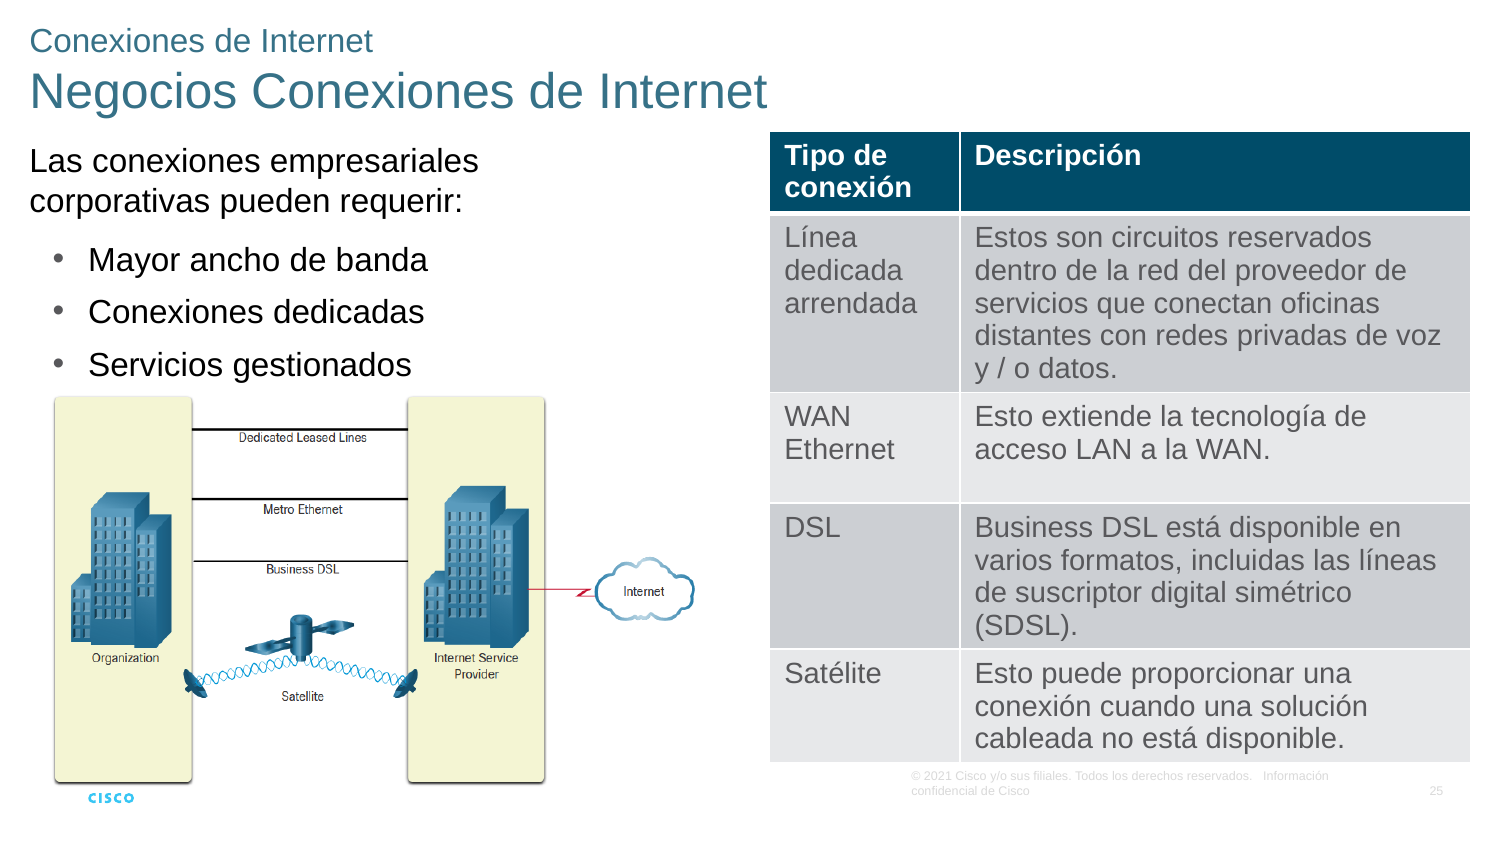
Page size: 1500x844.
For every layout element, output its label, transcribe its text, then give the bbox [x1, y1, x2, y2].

table_header Descripción [961, 132, 1470, 211]
table_cell Esto puede proporcionar una conexión cuando una solución cableada no está disponible. [961, 650, 1470, 762]
table_cell Estos son circuitos reservados dentro de la red del proveedor de servicios que conectan oficinas distantes con redes privadas de voz y / o datos. [961, 216, 1470, 392]
table_cell DSL [770, 504, 959, 648]
table_cell Business DSL está disponible en varios formatos, incluidas las líneas de suscriptor digital simétrico (SDSL). [961, 504, 1470, 648]
list Las conexiones empresariales corporativas pueden requerir: Mayor ancho de banda Conexiones dedicadas Servicios gestionados [14, 132, 698, 372]
table_cell Línea dedicada arrendada [770, 216, 959, 392]
table_cell Esto extiende la tecnología de acceso LAN a la WAN. [961, 393, 1470, 502]
table_header Tipo de conexión [770, 132, 959, 211]
title Conexiones de Internet Negocios Conexiones de Internet [14, 6, 1485, 131]
table_cell Satélite [770, 650, 959, 762]
picture [46, 386, 698, 790]
table_cell WAN Ethernet [770, 393, 959, 502]
